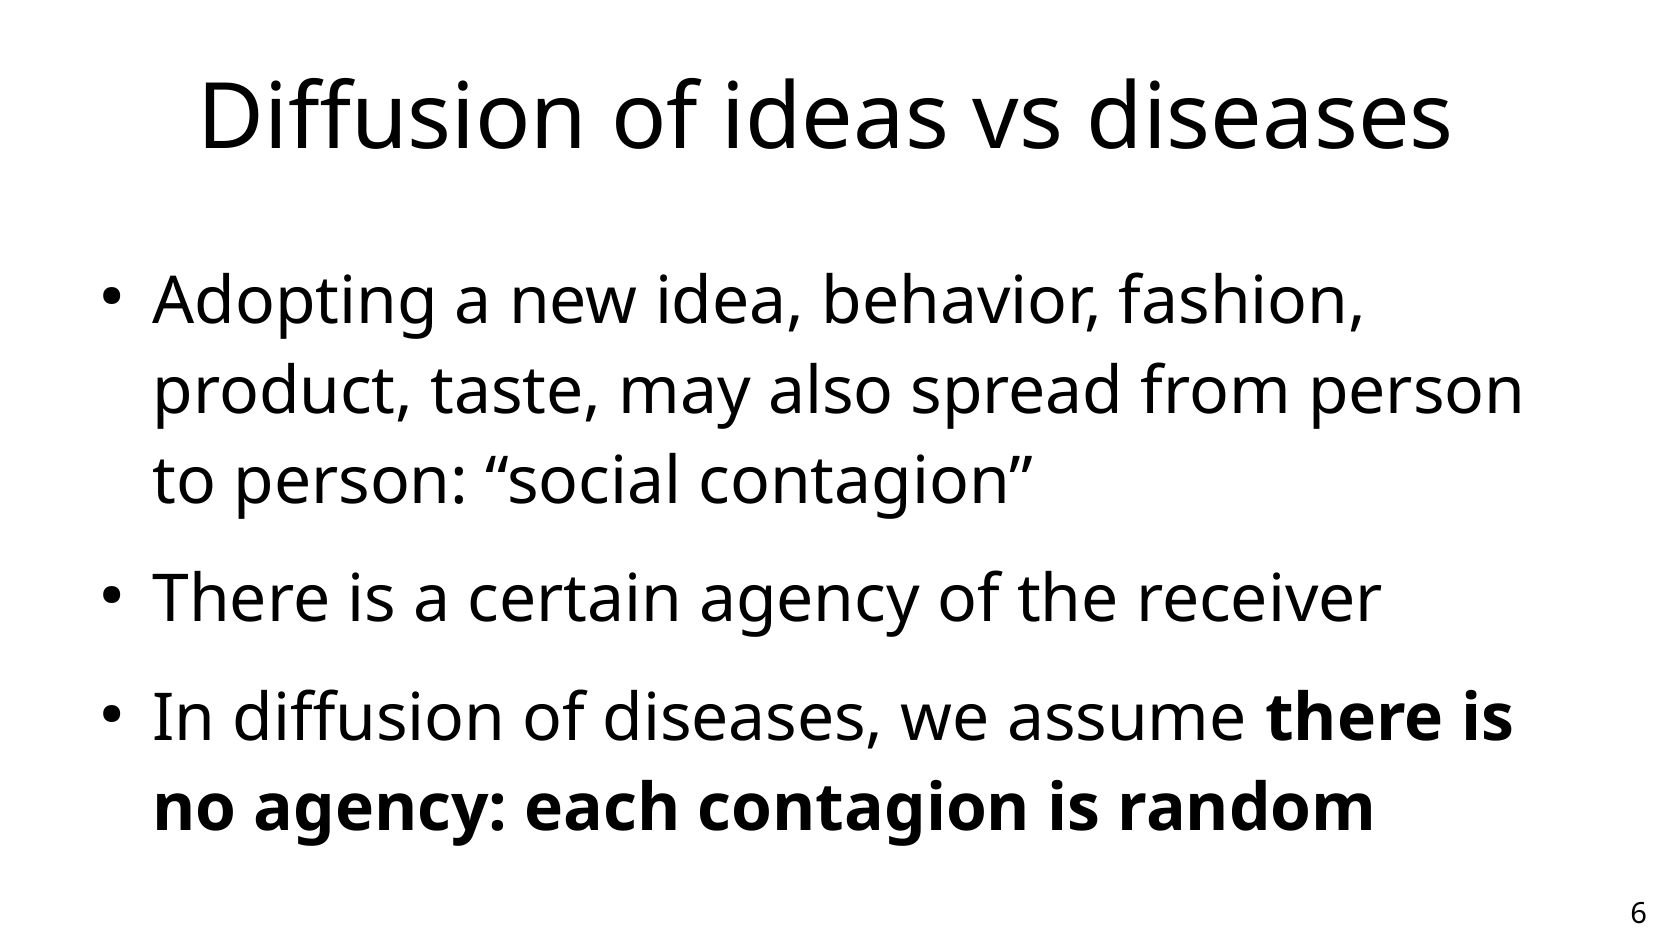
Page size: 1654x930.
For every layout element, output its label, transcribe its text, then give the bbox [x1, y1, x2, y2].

title Diffusion of ideas vs diseases [82, 1, 1571, 225]
list Adopting a new idea, behavior, fashion, product, taste, may also spread from person to person: “social contagion” There is a certain agency of the receiver In diffusion of diseases, we assume there is no agency: each contagion is random [82, 252, 1571, 856]
